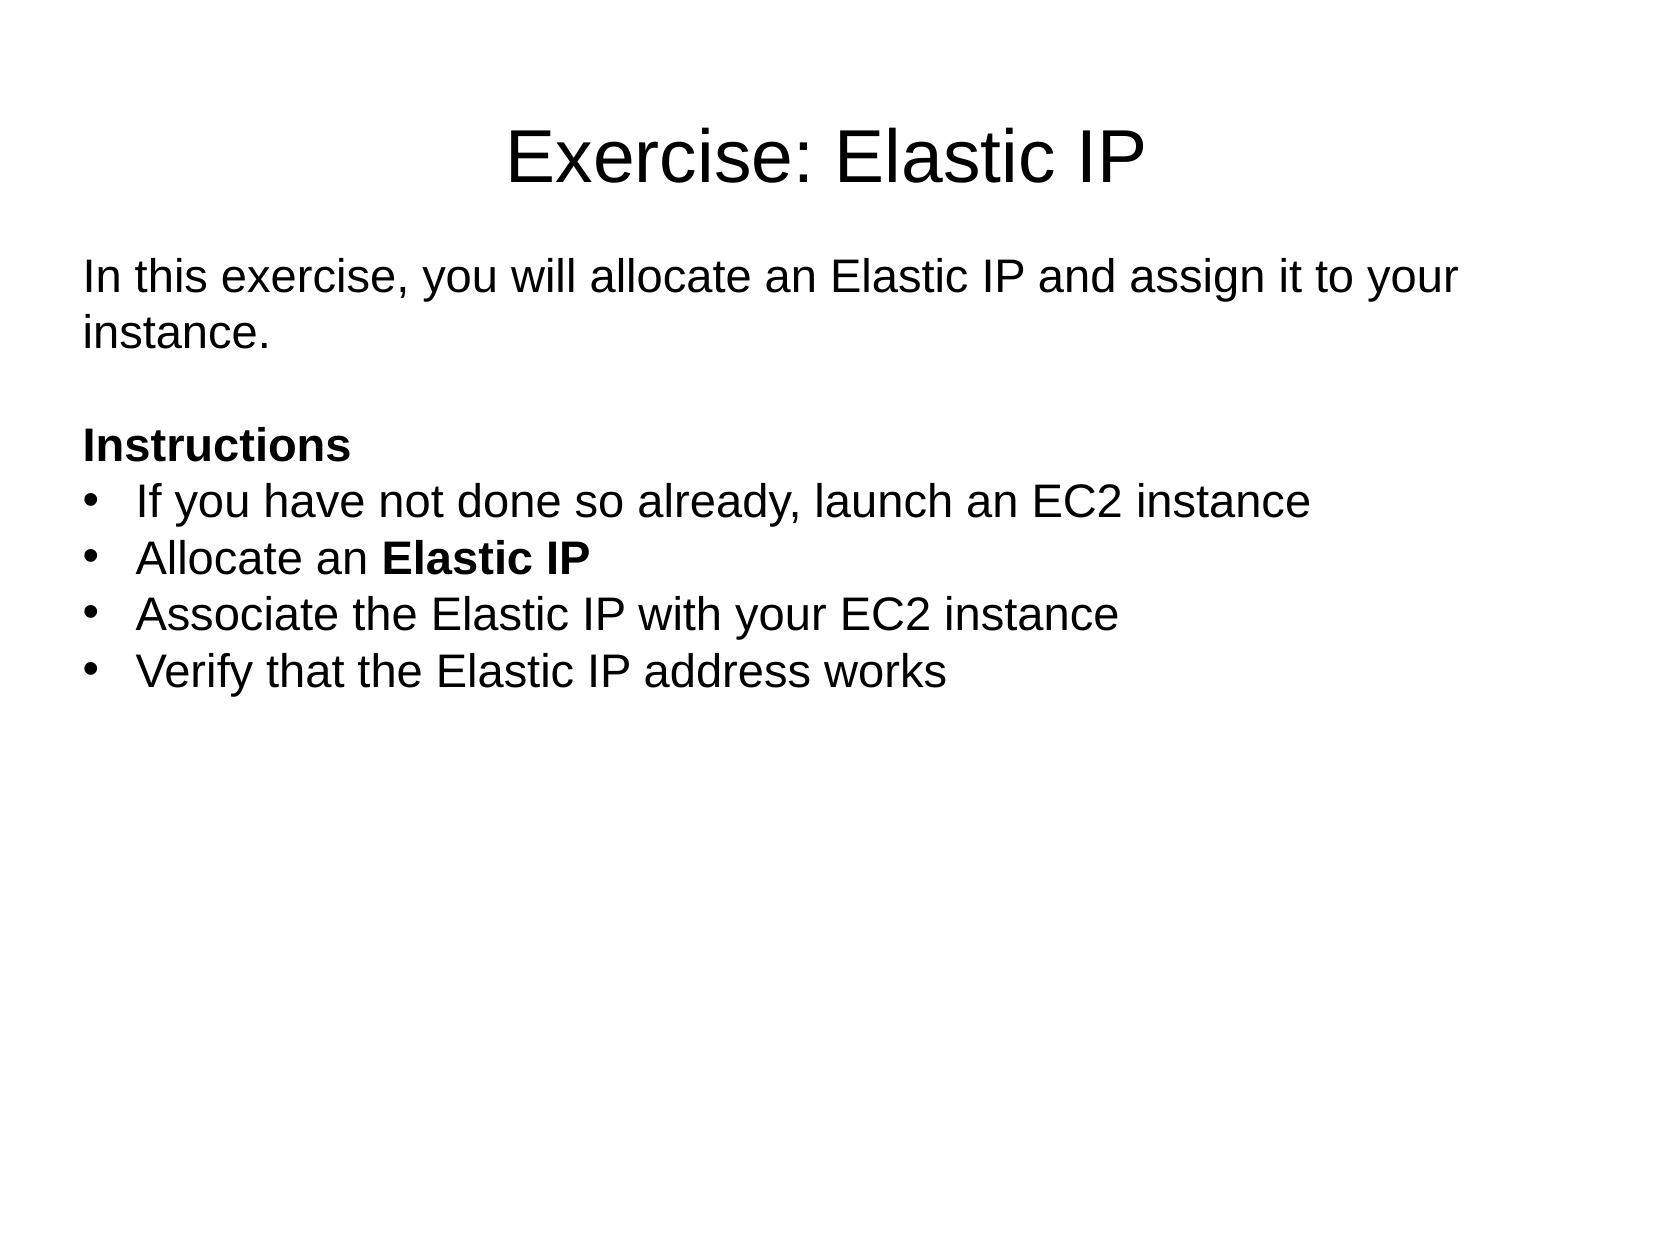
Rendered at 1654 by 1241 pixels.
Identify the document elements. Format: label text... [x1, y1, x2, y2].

list In this exercise, you will allocate an Elastic IP and assign it to your instance. Instructions If you have not done so already, launch an EC2 instance Allocate an Elastic IP Associate the Elastic IP with your EC2 instance Verify that the Elastic IP address works [82, 245, 1571, 699]
title Exercise: Elastic IP [82, 49, 1571, 245]
